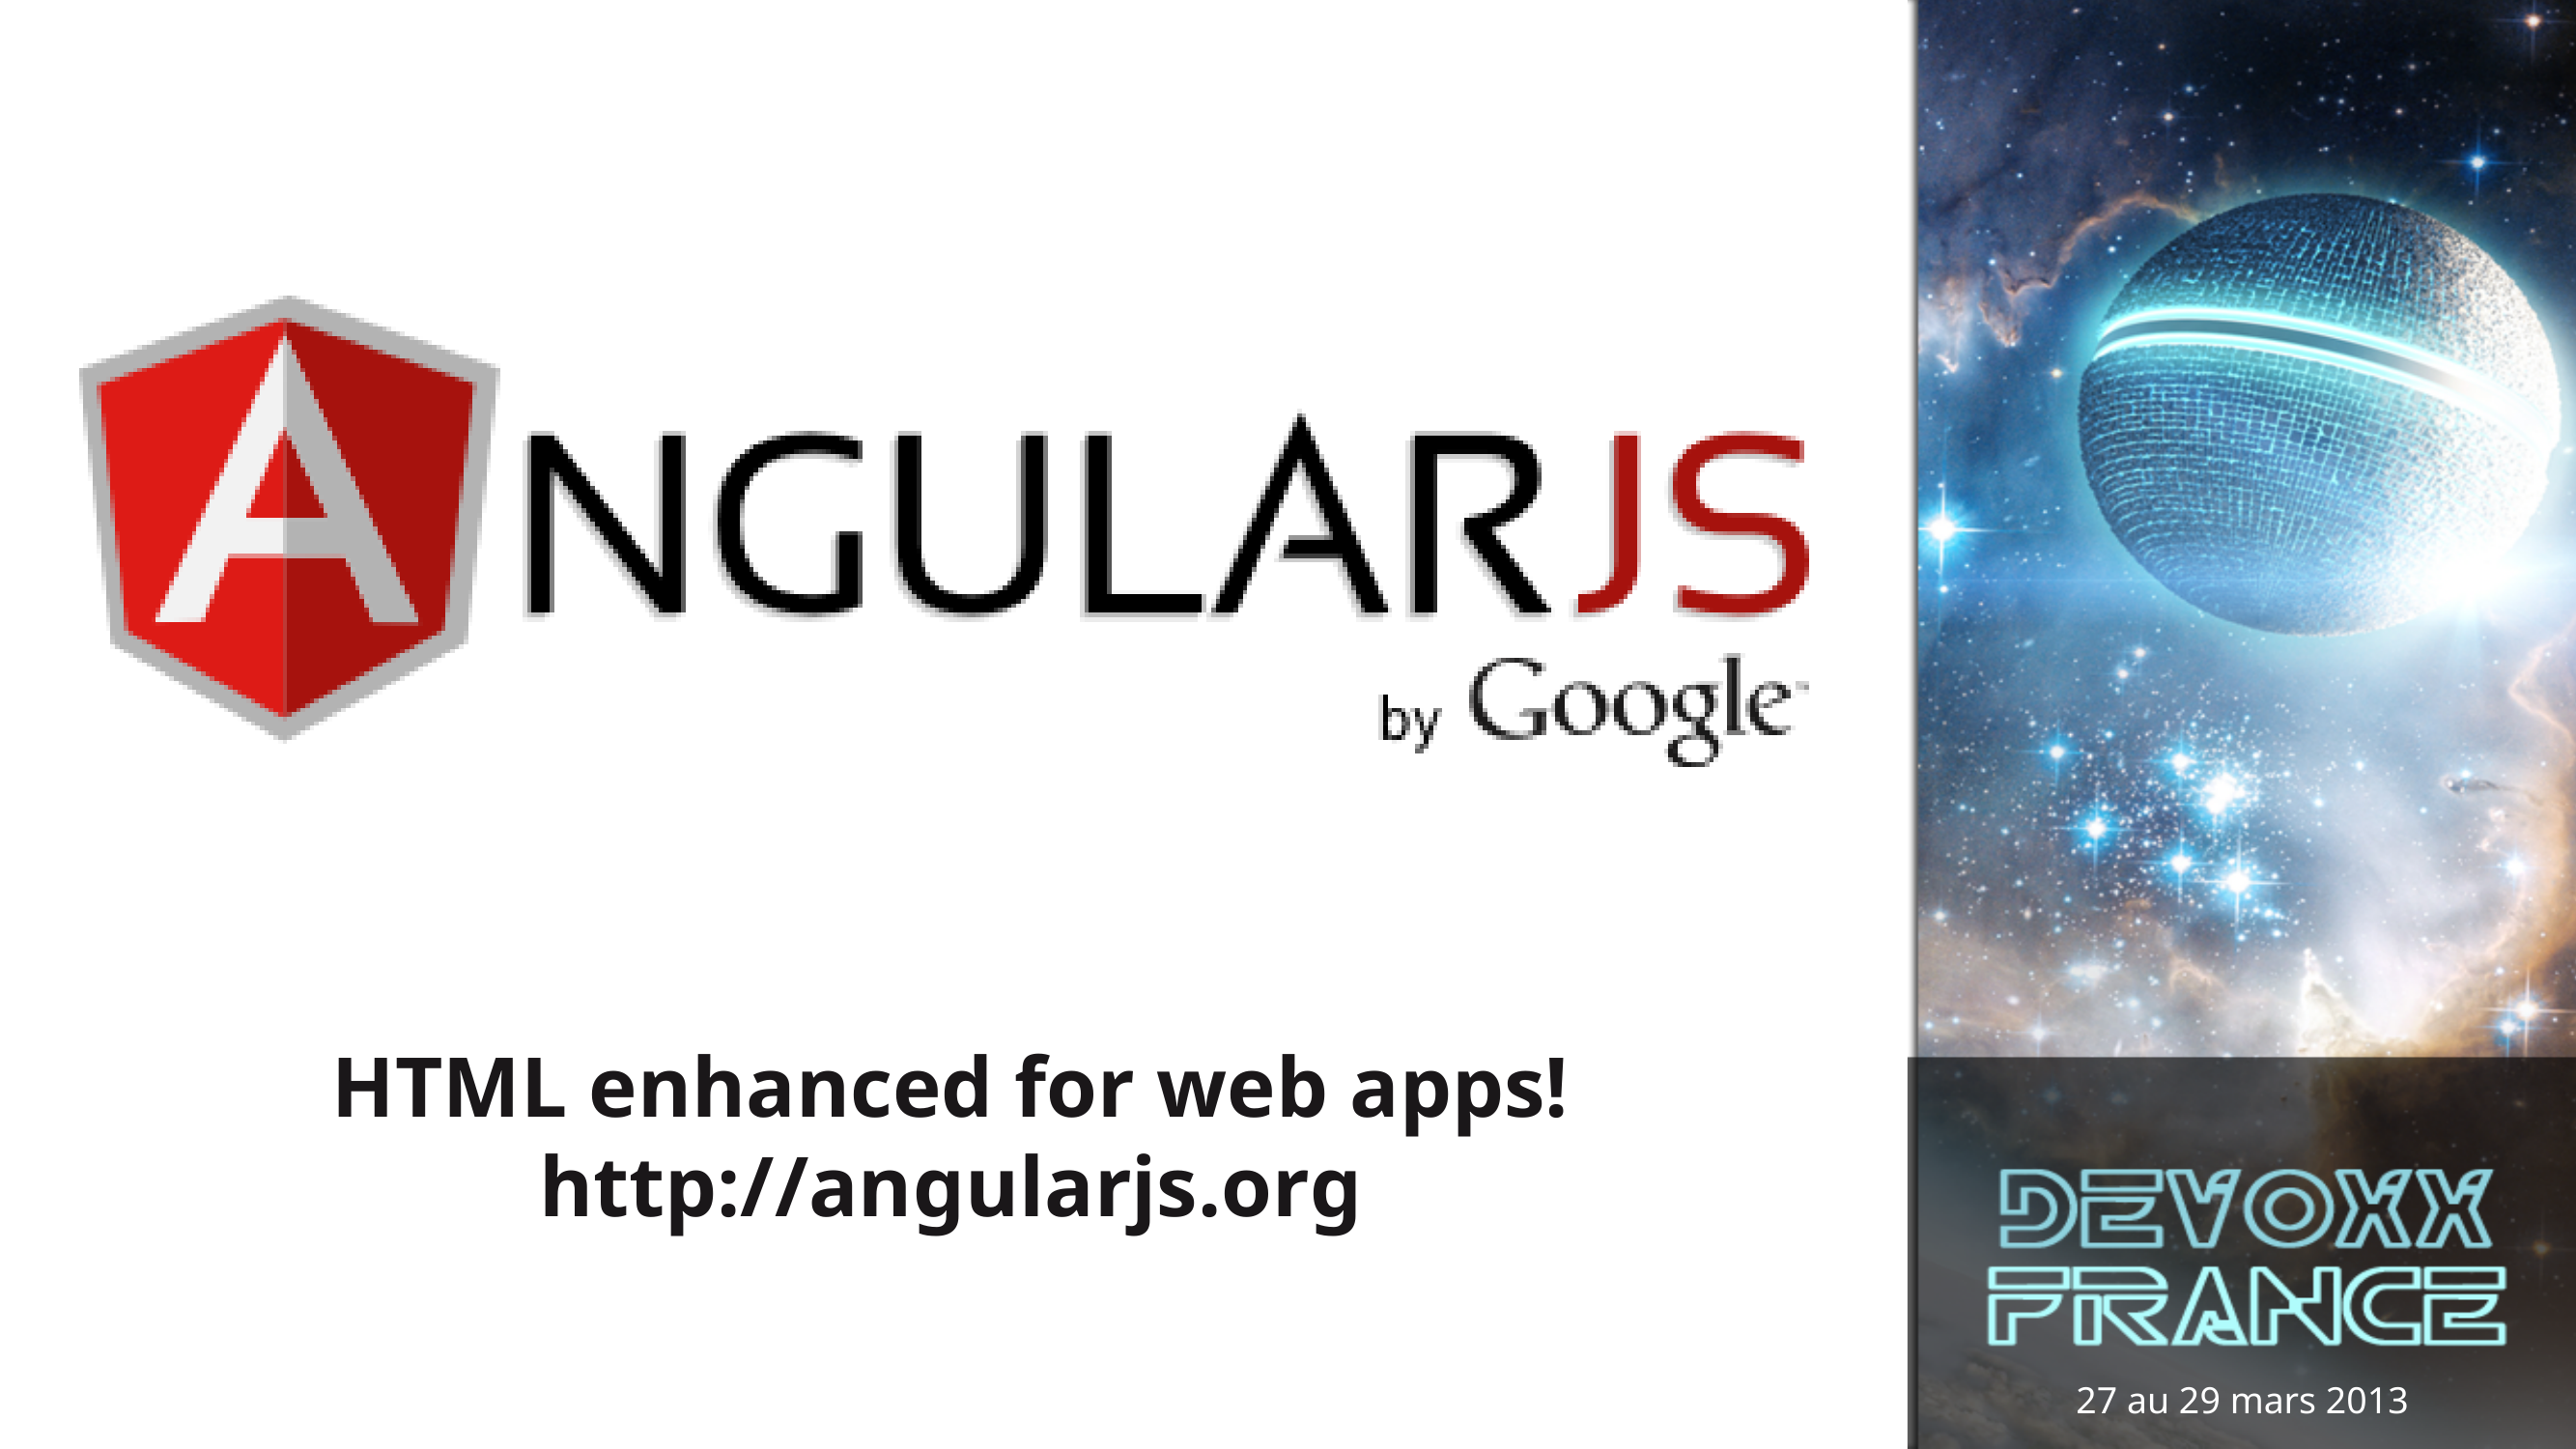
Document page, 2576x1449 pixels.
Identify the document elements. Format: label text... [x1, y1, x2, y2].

picture [79, 296, 1814, 786]
text_box HTML enhanced for web apps! http://angularjs.org [19, 1026, 1882, 1406]
picture [1907, 0, 2576, 1449]
